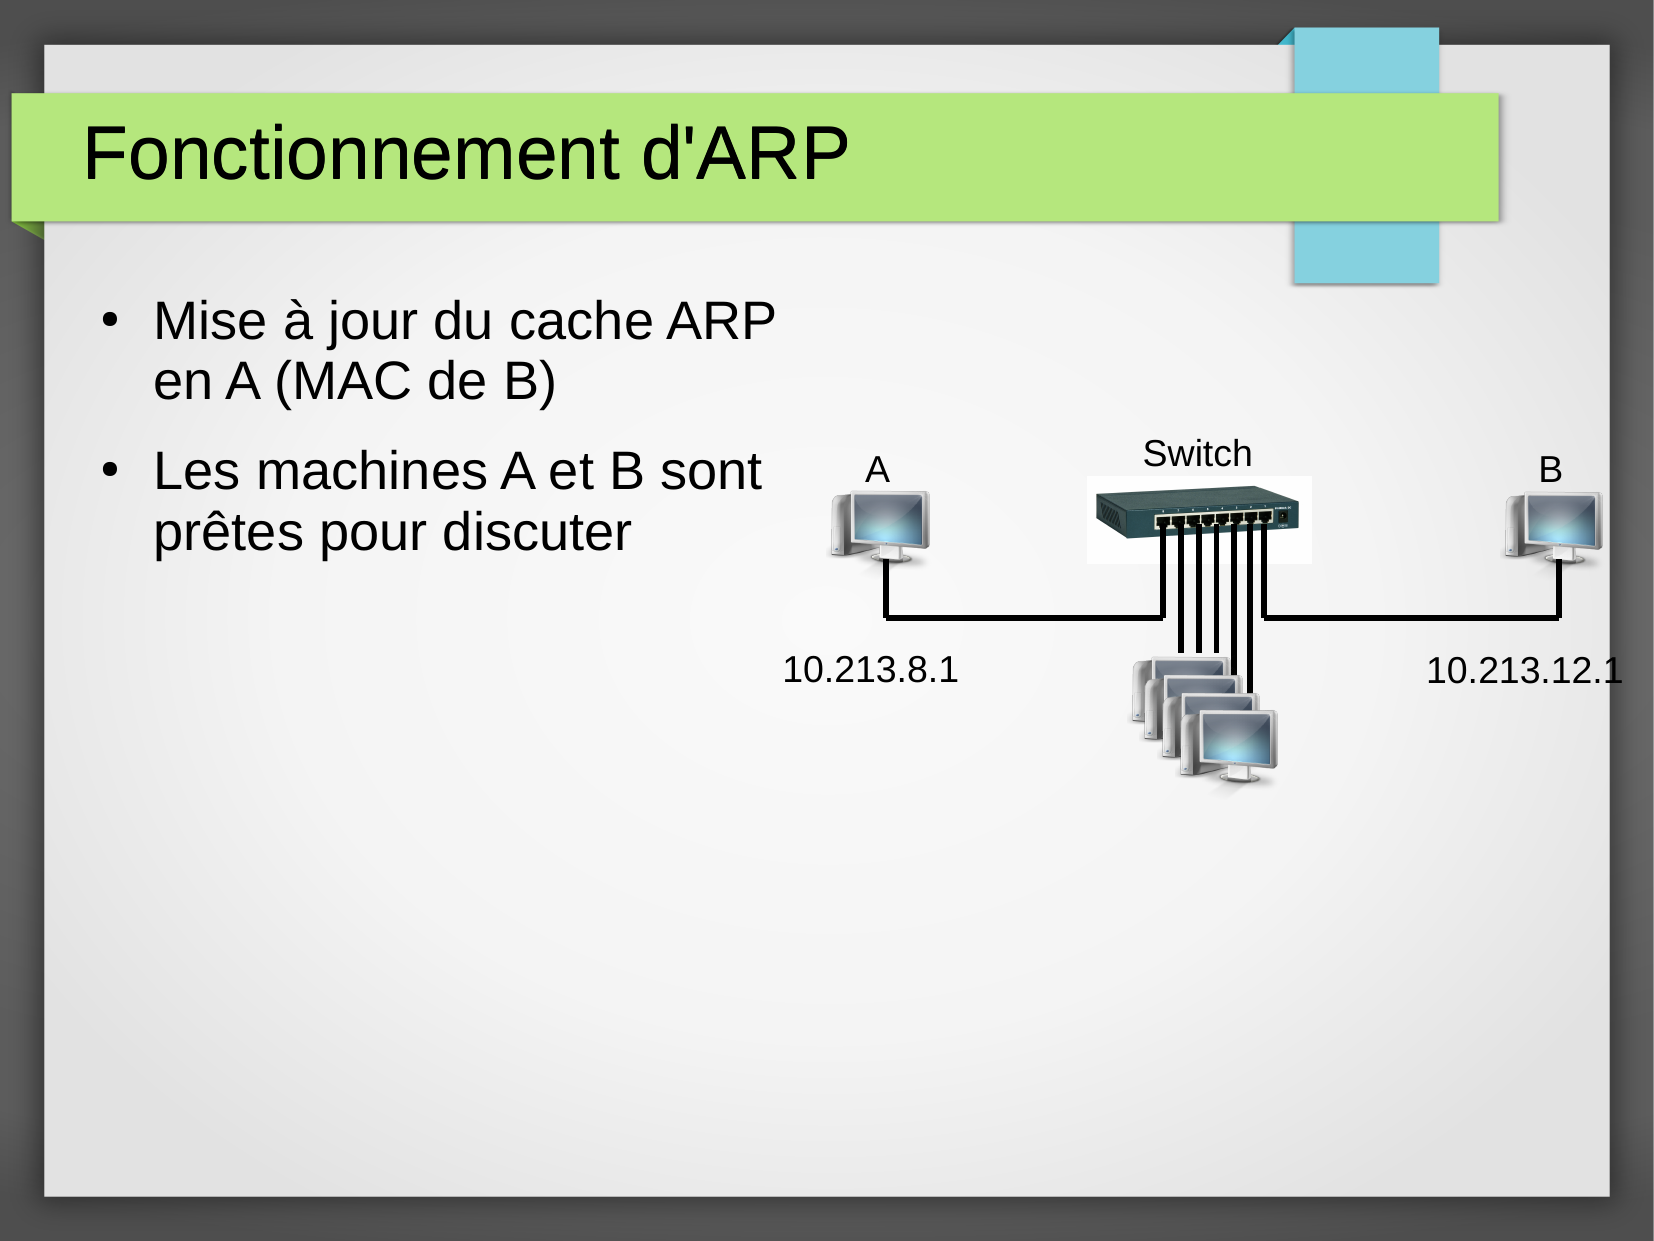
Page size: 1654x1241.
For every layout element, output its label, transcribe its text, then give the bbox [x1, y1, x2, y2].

list Mise à jour du cache ARP en A (MAC de B) Les machines A et B sont prêtes pour discuter [82, 290, 827, 1193]
title Fonctionnement d'ARP [82, 49, 1571, 257]
text_box 10.213.8.1 [767, 641, 1004, 699]
picture [0, 0, 1654, 1241]
text_box 10.213.12.1 [1411, 641, 1648, 699]
text_box B [1523, 440, 1607, 498]
text_box A [850, 440, 934, 498]
text_box Switch [1127, 425, 1276, 483]
